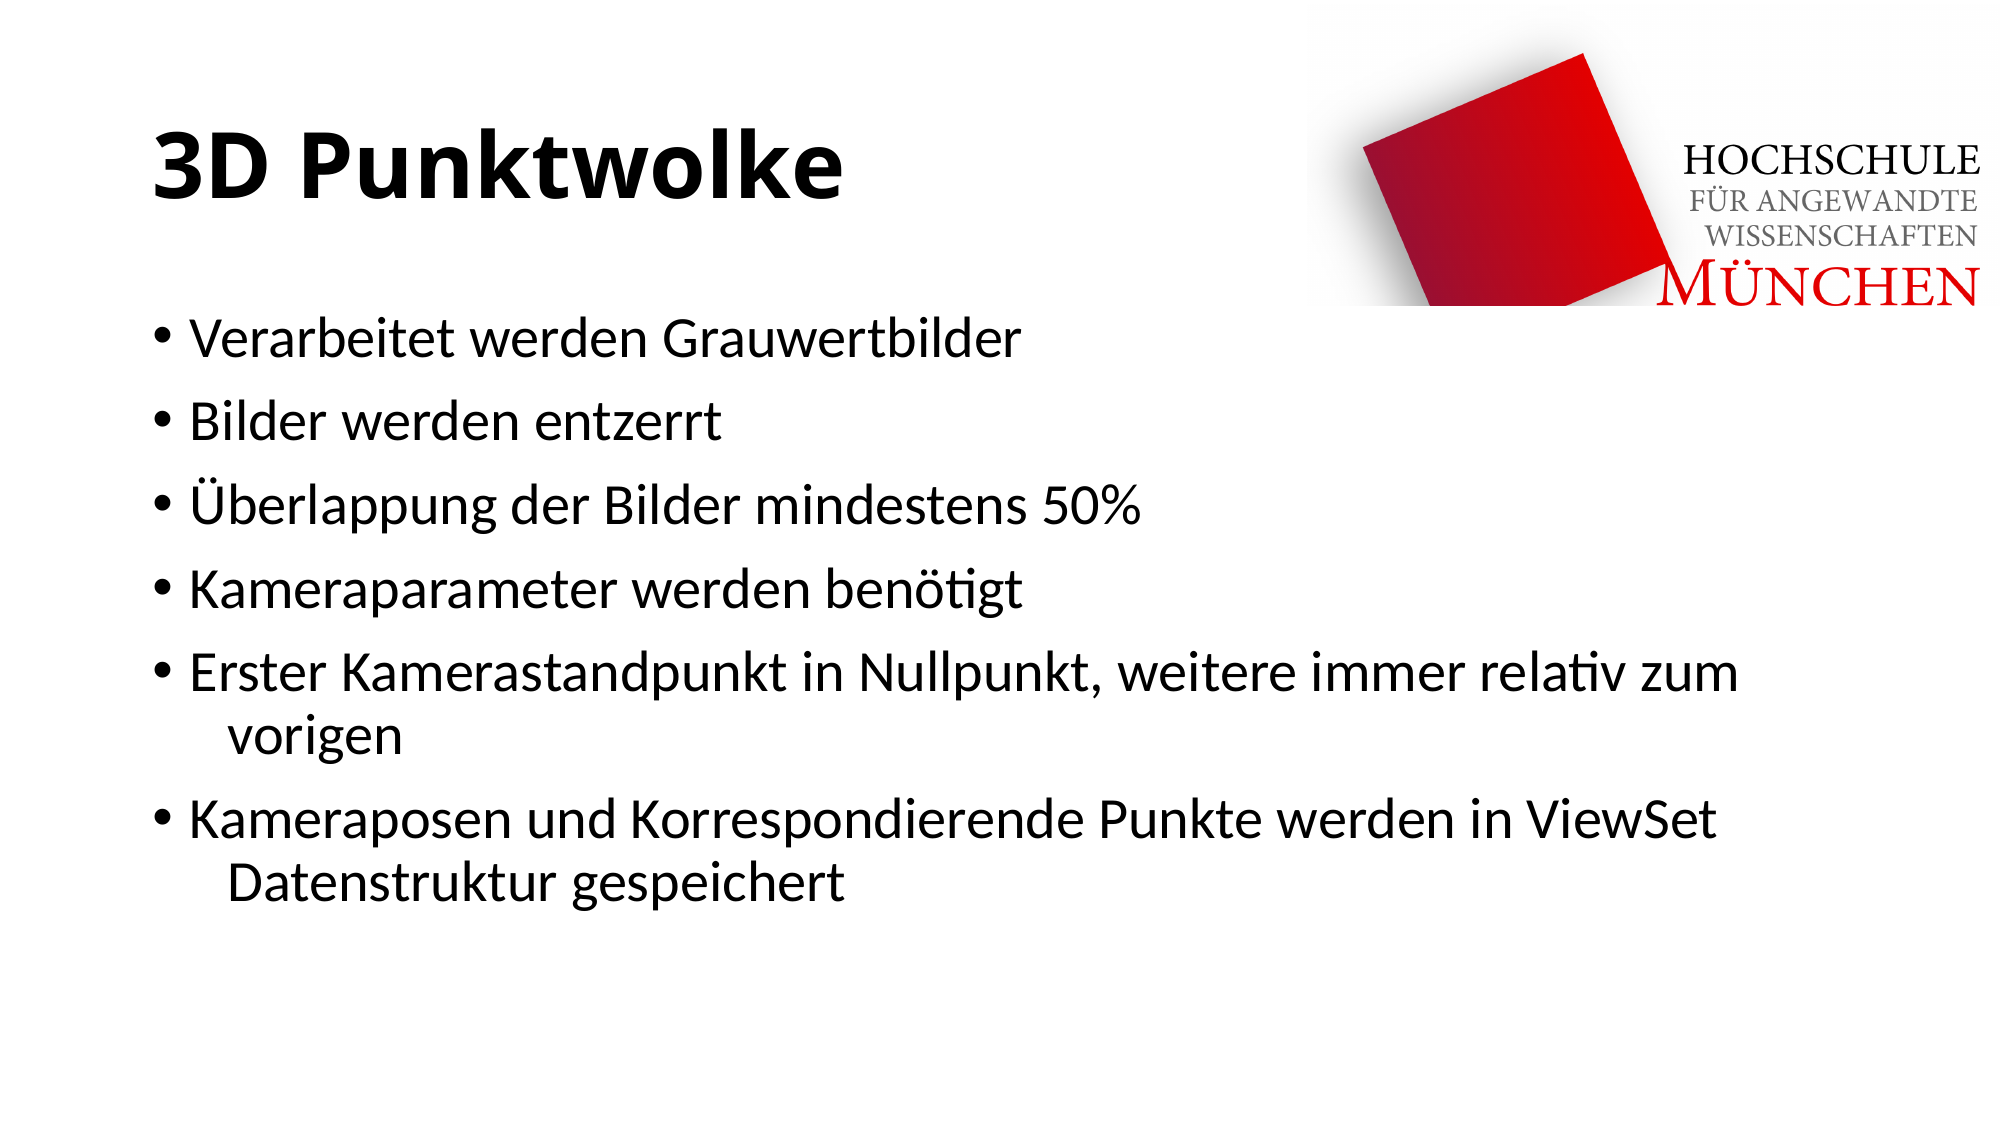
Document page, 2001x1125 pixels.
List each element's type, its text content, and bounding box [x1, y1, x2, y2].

list Verarbeitet werden Grauwertbilder Bilder werden entzerrt Überlappung der Bilder mindestens 50% Kameraparameter werden benötigt Erster Kamerastandpunkt in Nullpunkt, weitere immer relativ zum vorigen Kameraposen und Korrespondierende Punkte werden in ViewSet Datenstruktur gespeichert [137, 299, 1863, 1014]
title 3D Punktwolke [137, 59, 1863, 278]
